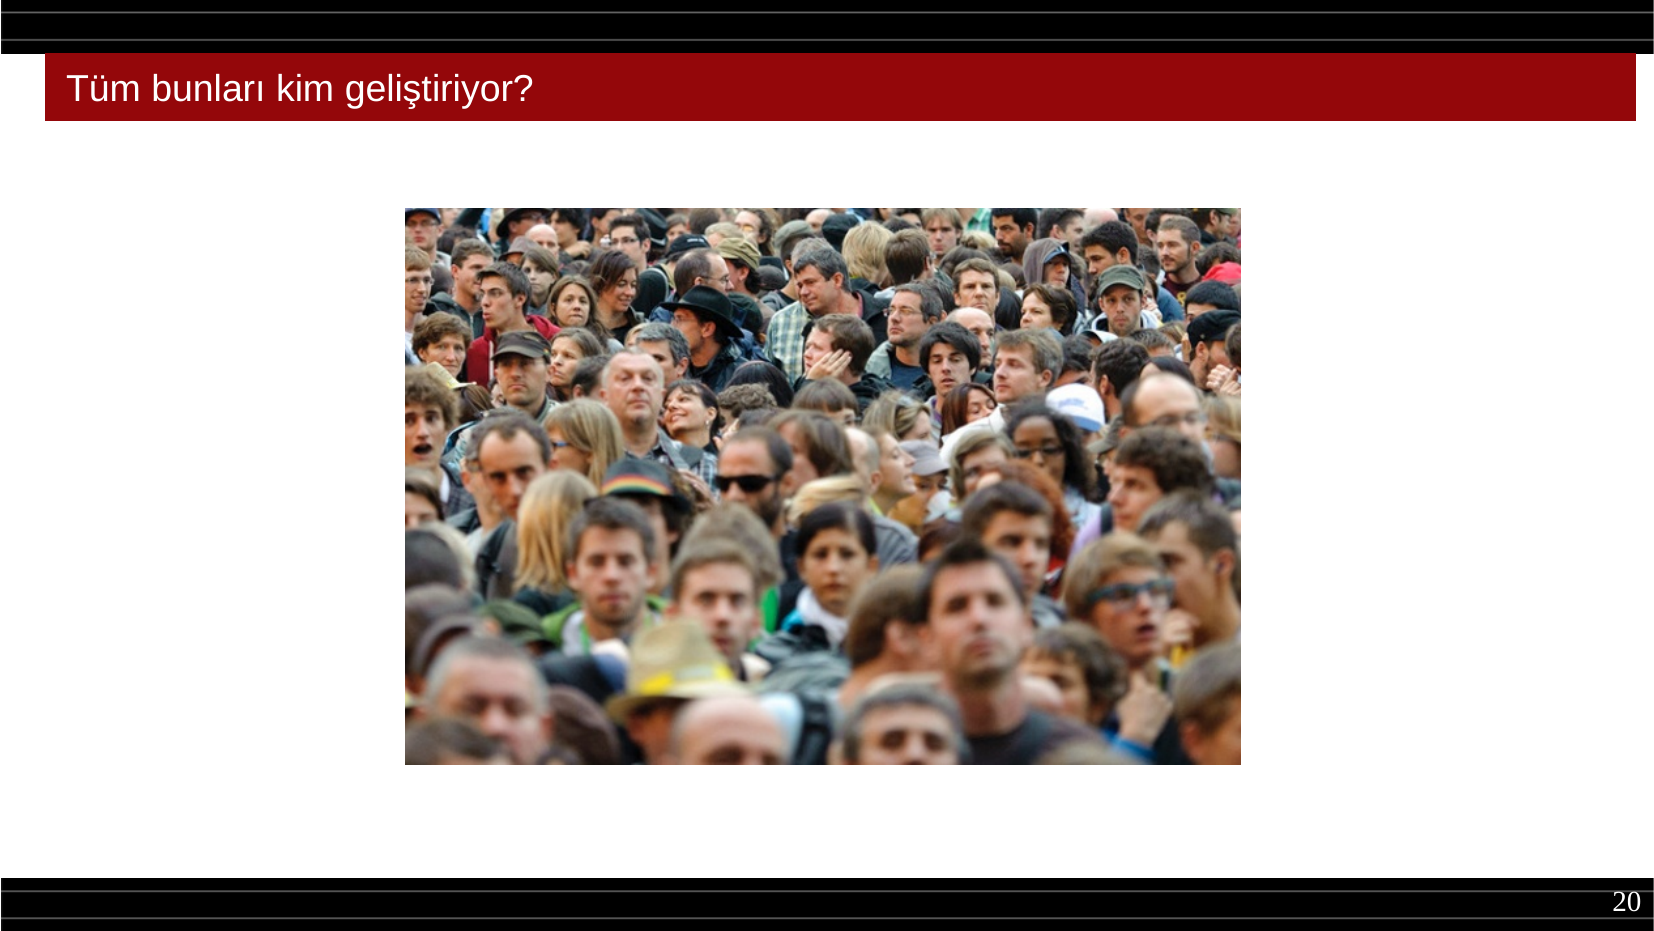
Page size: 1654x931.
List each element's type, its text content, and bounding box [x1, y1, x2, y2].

text_box Tüm bunları kim geliştiriyor? [51, 60, 1312, 117]
picture [405, 208, 1241, 766]
picture [1, 878, 1654, 931]
picture [1, 0, 1654, 54]
